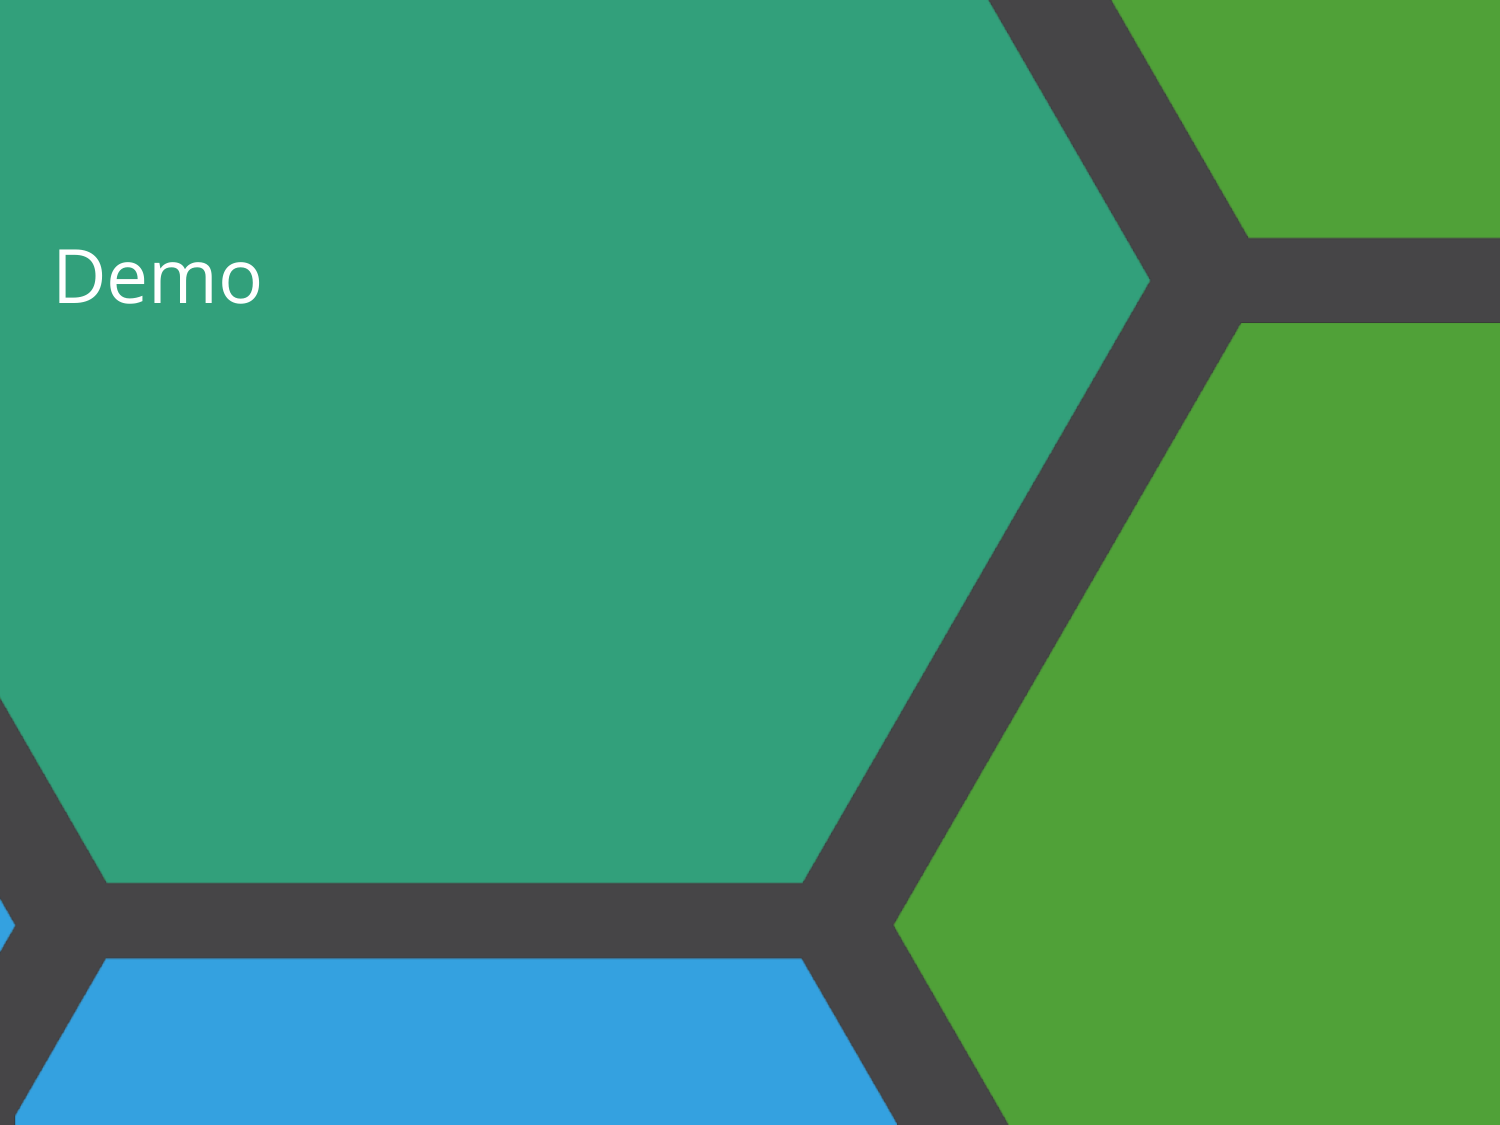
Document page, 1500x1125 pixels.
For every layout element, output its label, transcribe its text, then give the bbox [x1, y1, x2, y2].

title Demo [52, 147, 1099, 401]
picture [0, 0, 1500, 1125]
